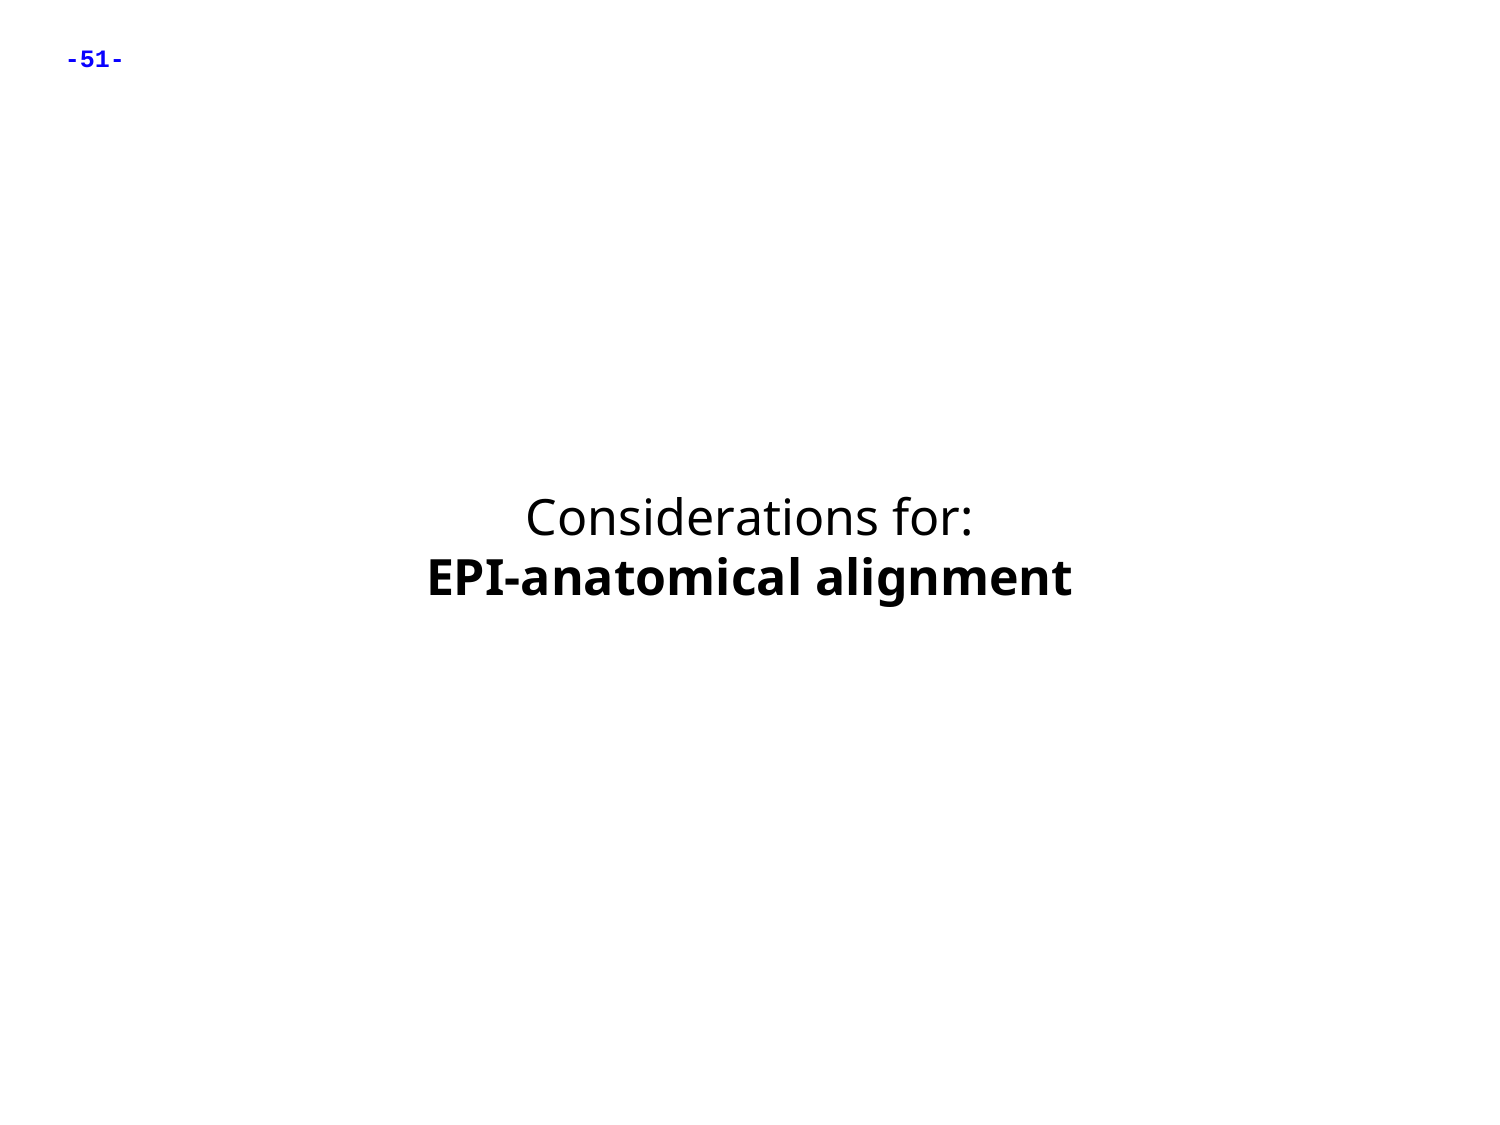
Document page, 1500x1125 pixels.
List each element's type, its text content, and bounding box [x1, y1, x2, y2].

text_box Considerations for: EPI-anatomical alignment [370, 478, 1130, 674]
